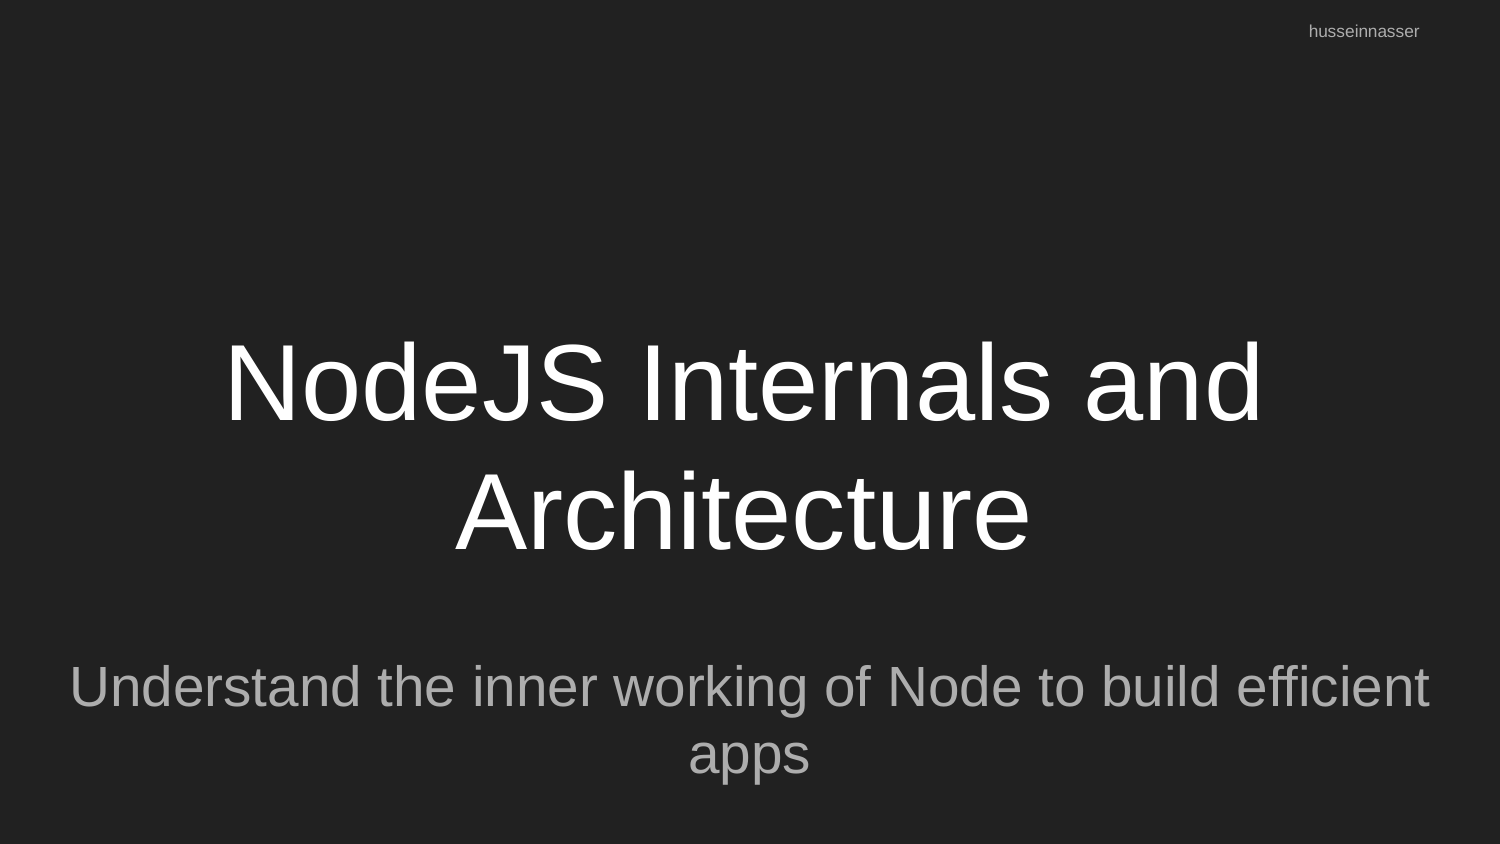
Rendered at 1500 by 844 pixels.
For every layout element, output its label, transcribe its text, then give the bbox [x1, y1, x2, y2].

subtitle Understand the inner working of Node to build efficient apps [51, 634, 1449, 801]
subtitle husseinnasser [1236, 11, 1492, 53]
title NodeJS Internals and Architecture [142, 231, 1346, 587]
